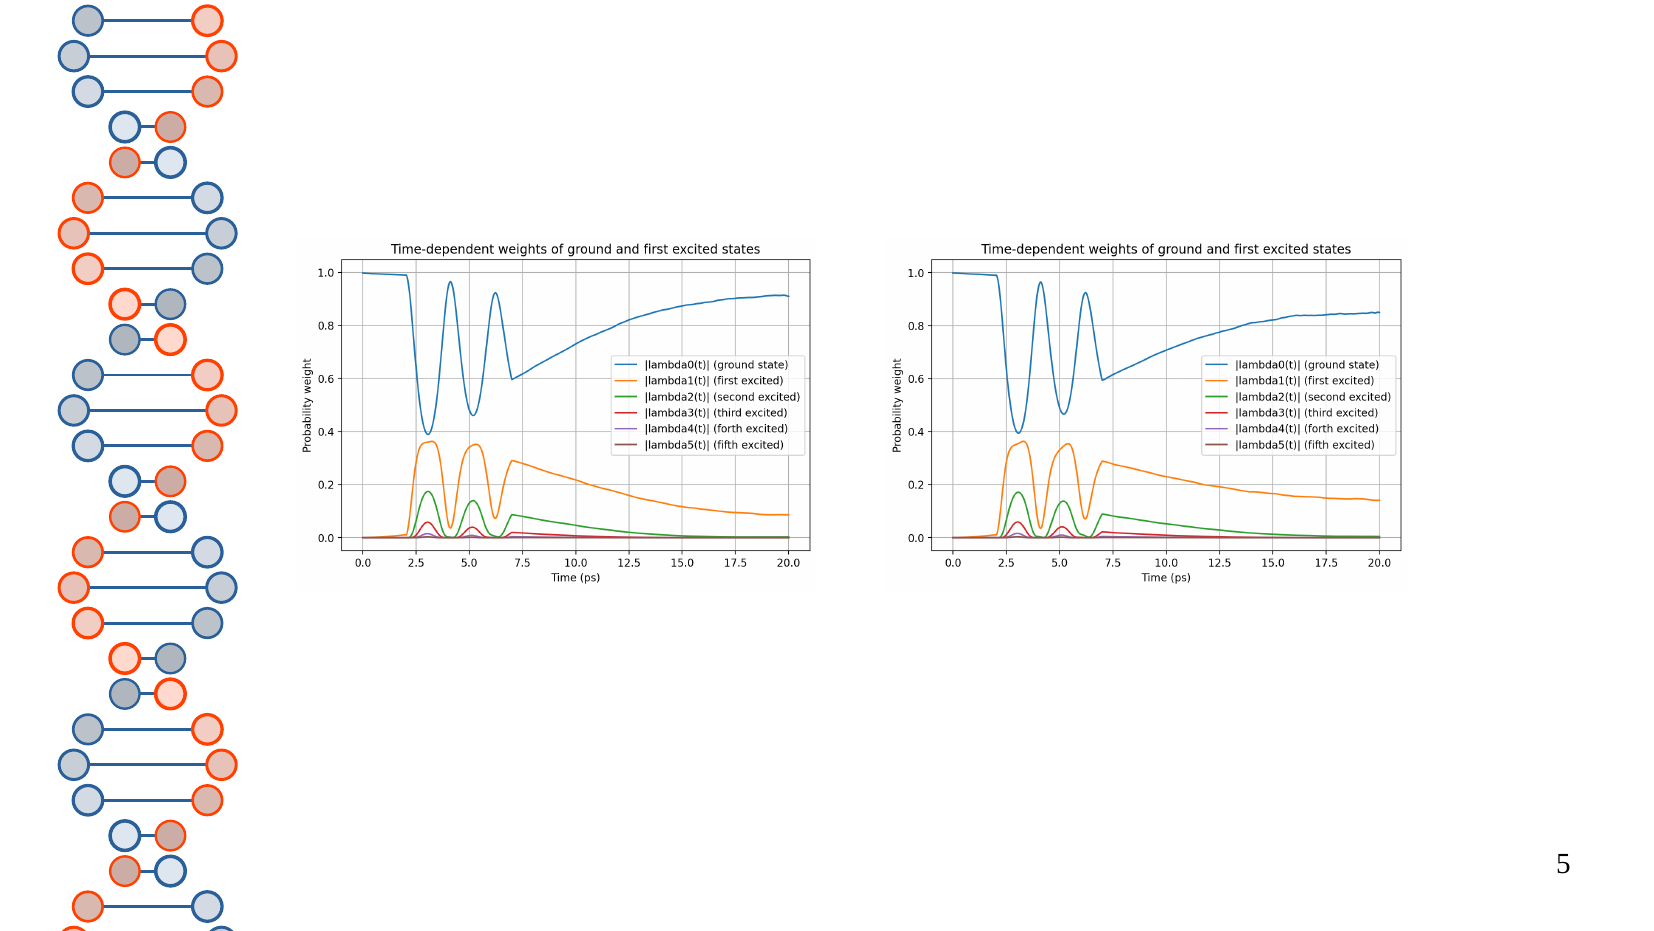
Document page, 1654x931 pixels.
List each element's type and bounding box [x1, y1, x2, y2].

picture [885, 236, 1408, 591]
picture [295, 236, 817, 591]
